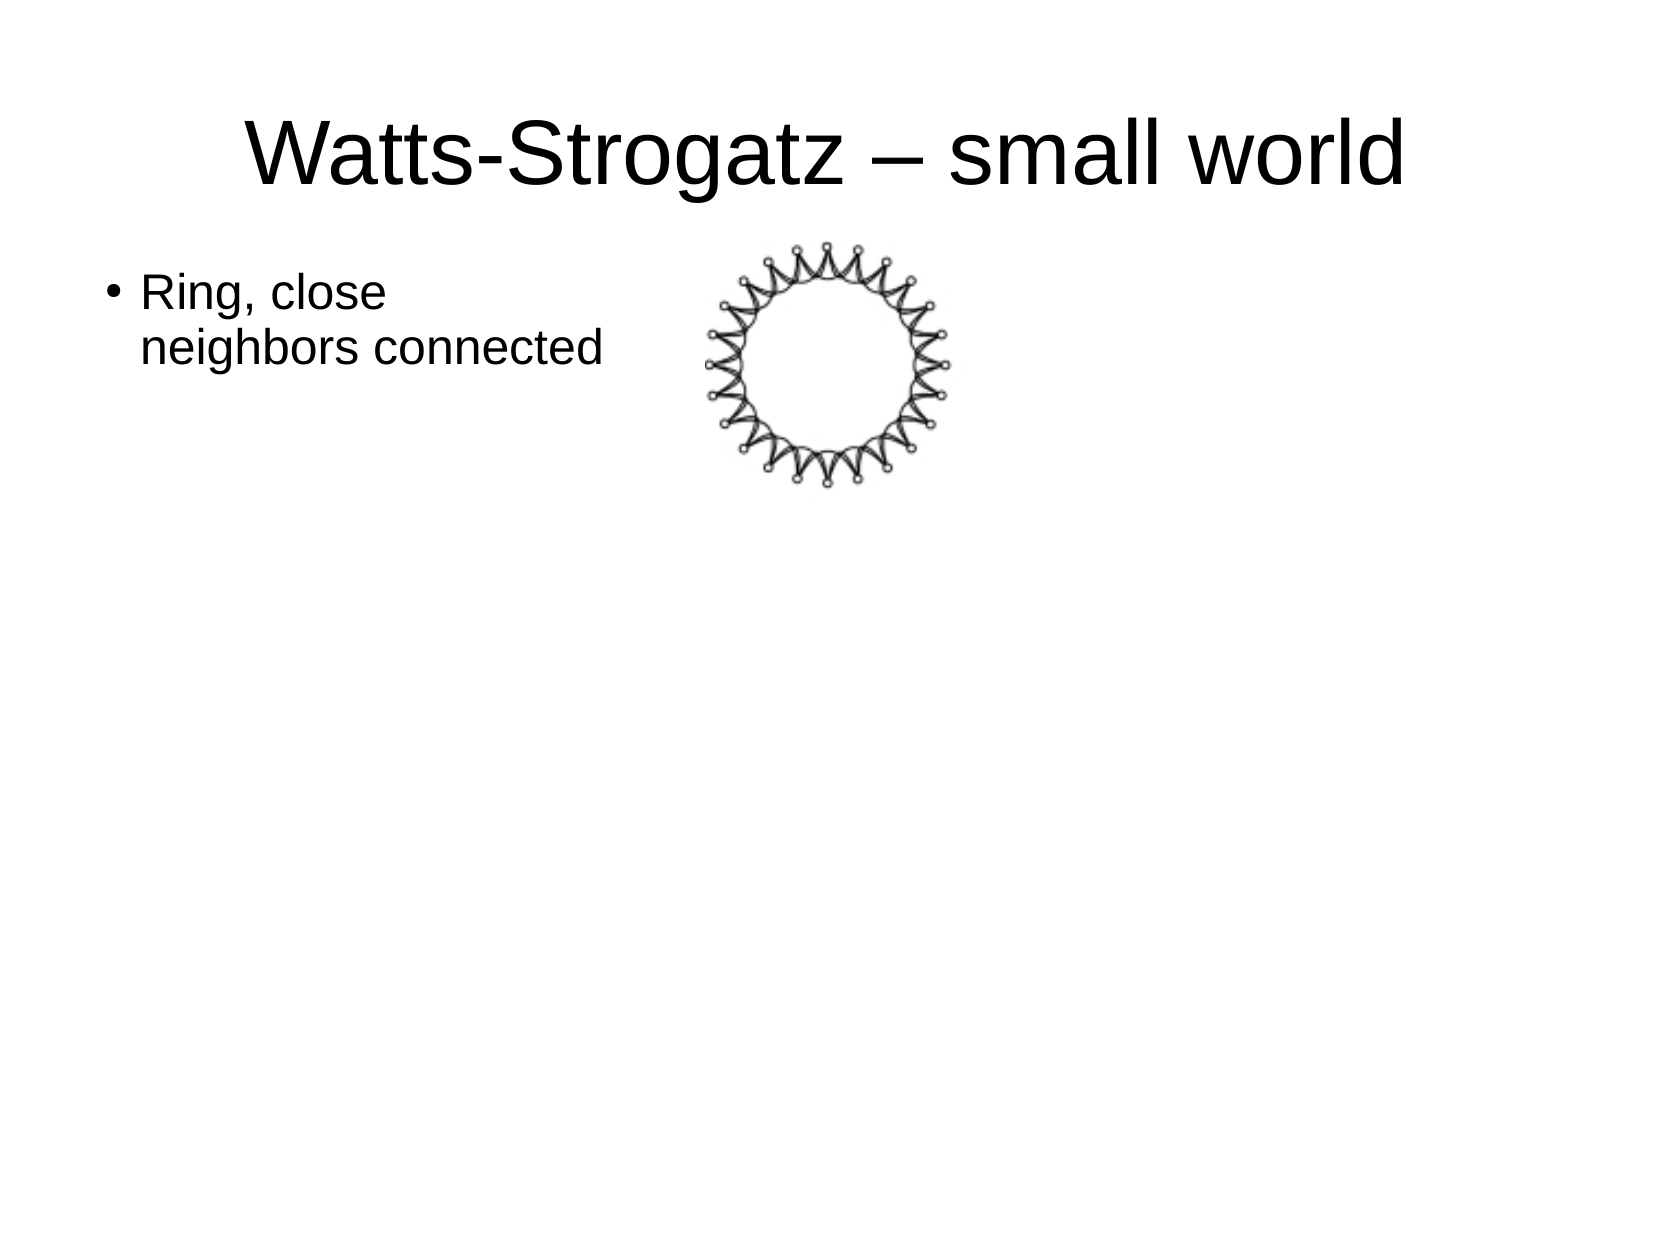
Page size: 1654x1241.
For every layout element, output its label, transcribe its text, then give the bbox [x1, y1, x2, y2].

text_box Ring, close neighbors connected [90, 256, 631, 1021]
title Watts-Strogatz – small world [82, 49, 1571, 257]
picture [705, 241, 990, 510]
text_box [675, 210, 1636, 1126]
